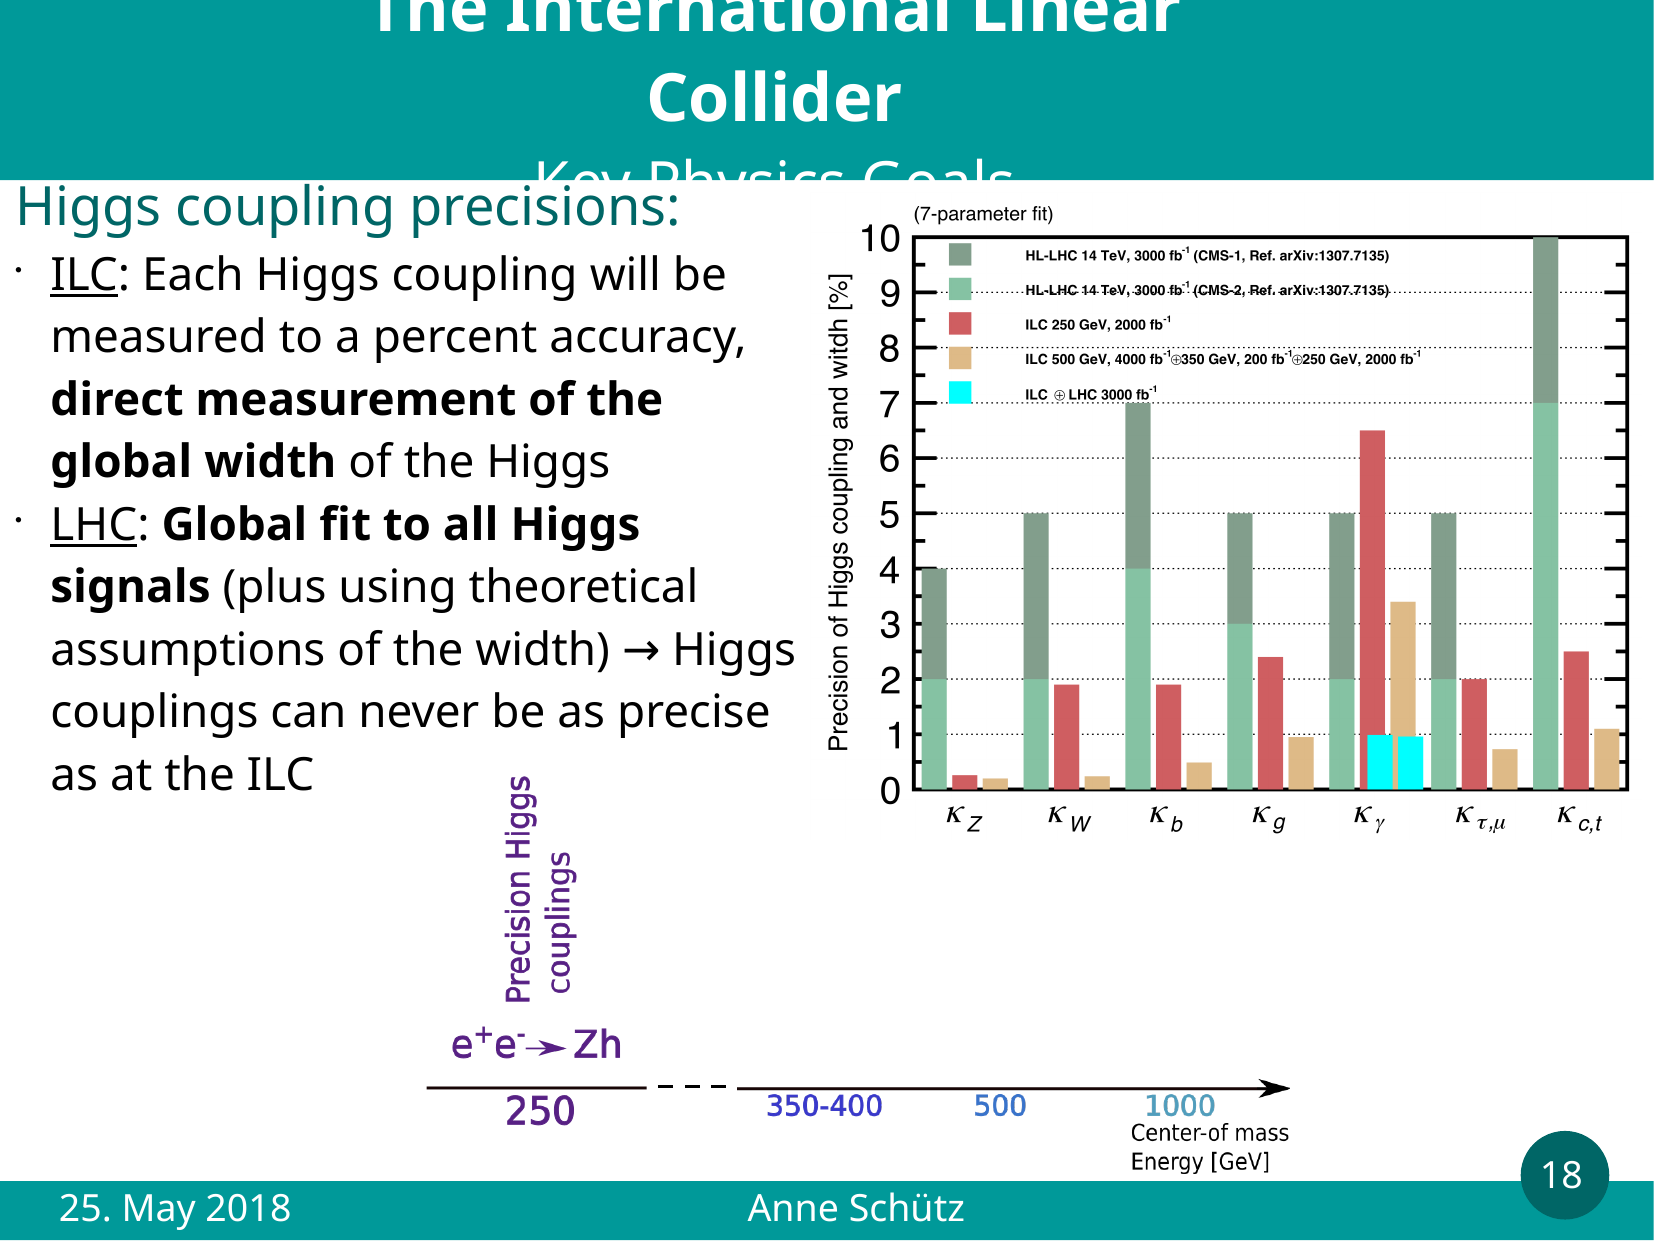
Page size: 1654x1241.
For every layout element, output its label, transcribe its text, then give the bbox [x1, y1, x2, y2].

text_box Higgs coupling precisions: ILC: Each Higgs coupling will be measured to a percent accuracy, direct measurement of the global width of the Higgs LHC: Global fit to all Higgs signals (plus using theoretical assumptions of the width) → Higgs couplings can never be as precise as at the ILC [15, 183, 811, 788]
picture [737, 1074, 1291, 1174]
picture [426, 660, 647, 1012]
title The International Linear Collider Key Physics Goals [366, 0, 1287, 192]
picture [810, 192, 1642, 841]
picture [426, 1013, 647, 1202]
